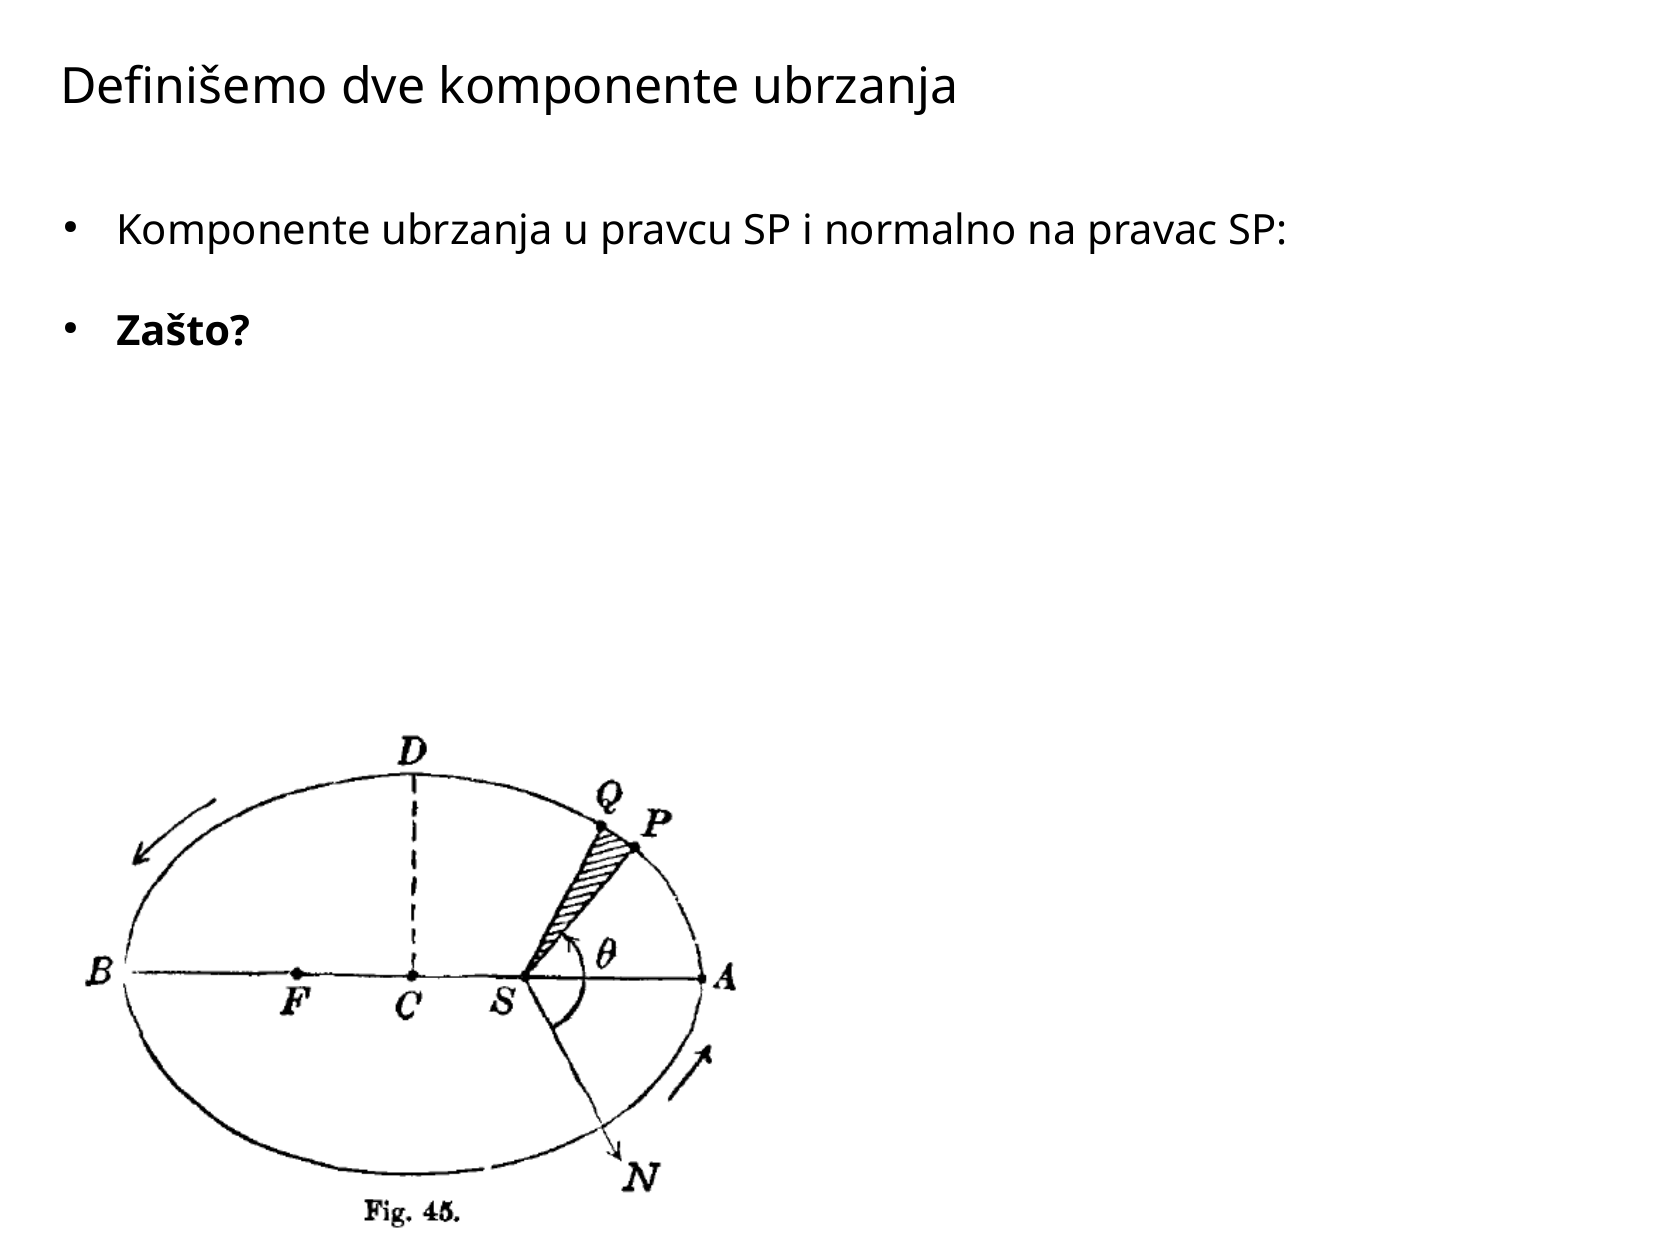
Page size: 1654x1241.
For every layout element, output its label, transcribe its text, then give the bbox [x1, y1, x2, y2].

picture [36, 717, 808, 1240]
list Komponente ubrzanja u pravcu SP i normalno na pravac SP: Zašto? [45, 199, 1635, 1173]
title Definišemo dve komponente ubrzanja [59, 17, 1648, 150]
